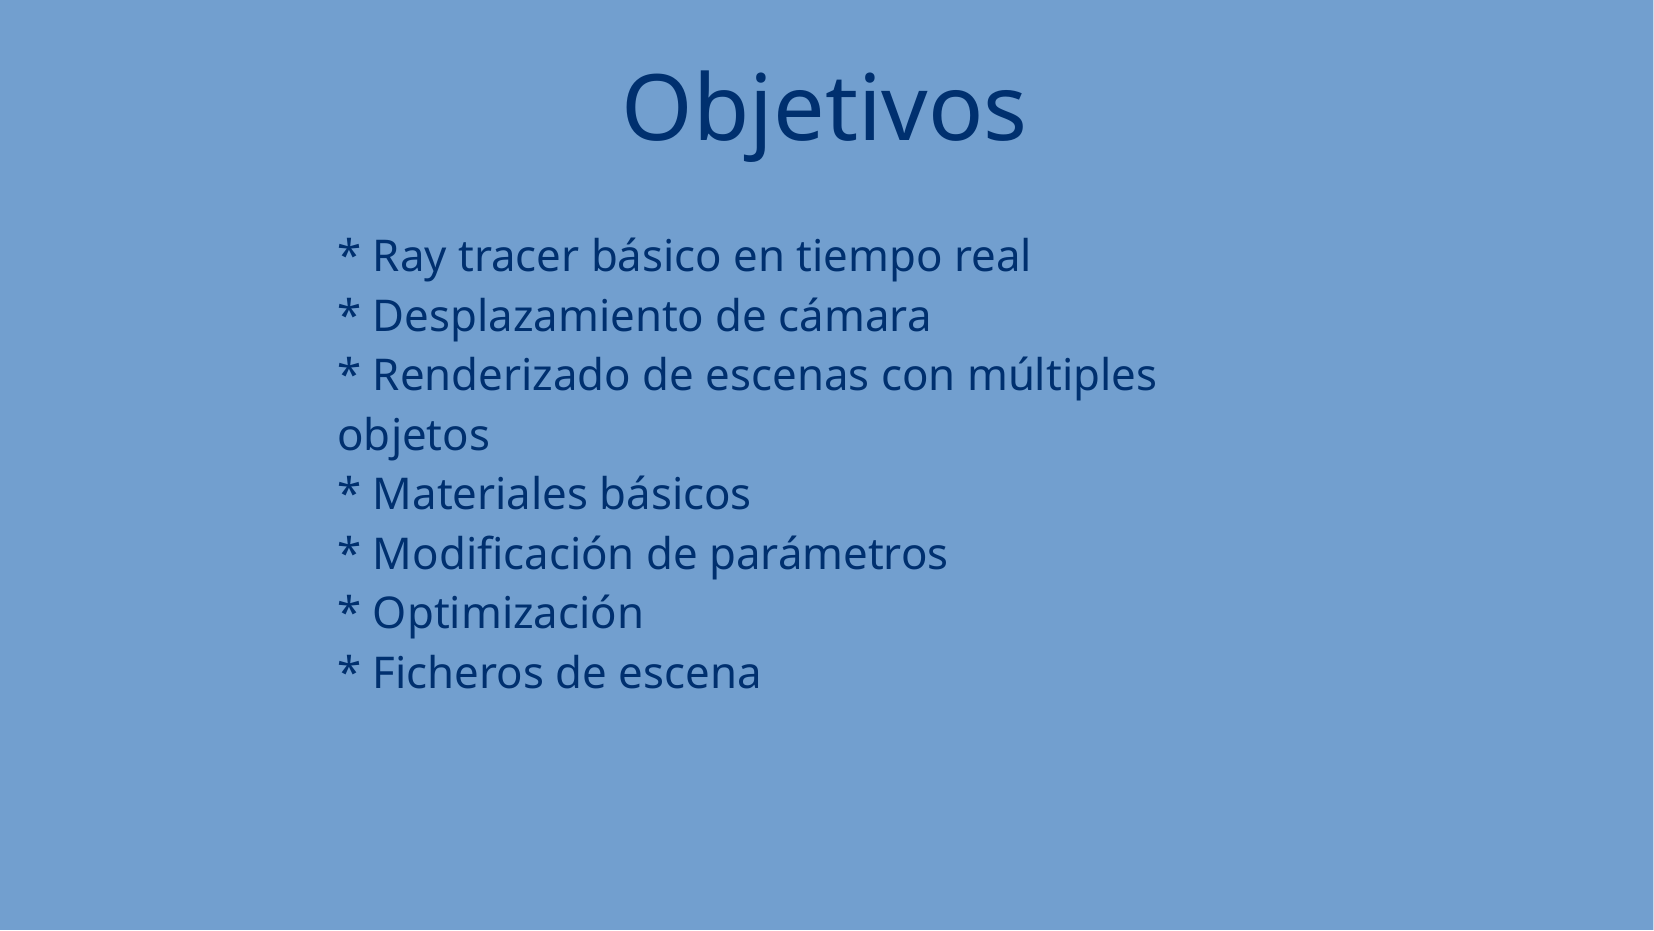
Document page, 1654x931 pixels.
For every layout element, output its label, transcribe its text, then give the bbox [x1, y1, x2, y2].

title * Ray tracer básico en tiempo real * Desplazamiento de cámara * Renderizado de escenas con múltiples objetos * Materiales básicos * Modificación de parámetros * Optimización * Ficheros de escena [337, 225, 1313, 826]
title Objetivos [412, 37, 1238, 174]
